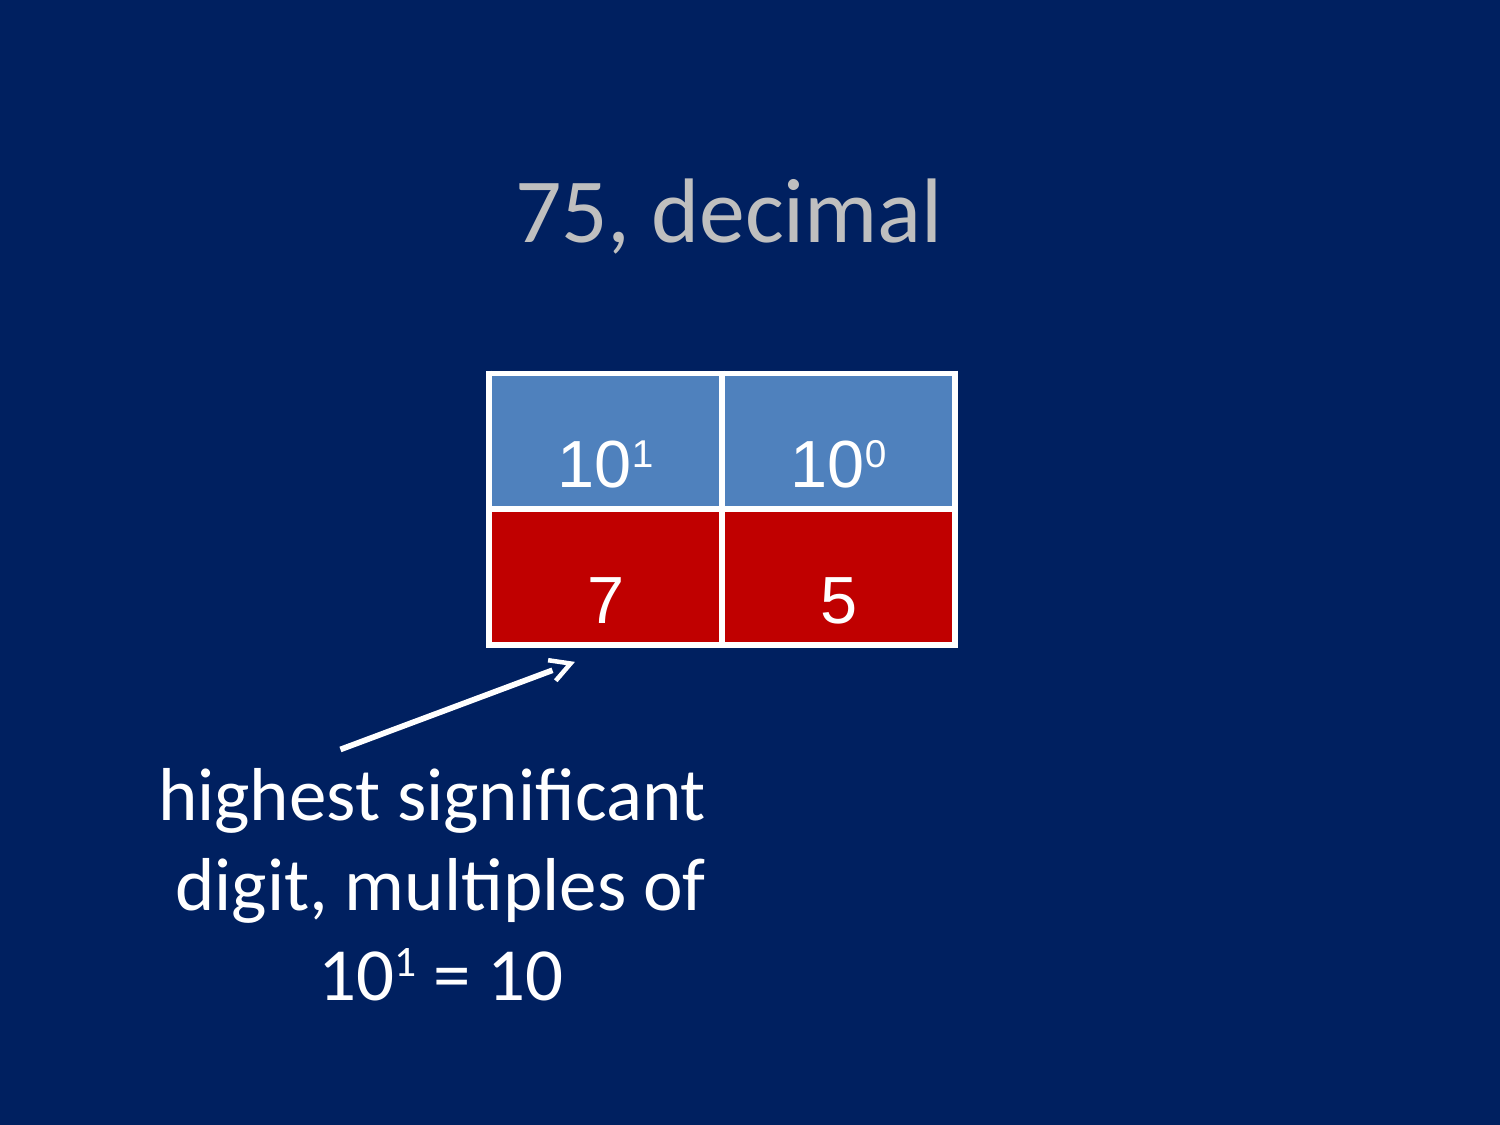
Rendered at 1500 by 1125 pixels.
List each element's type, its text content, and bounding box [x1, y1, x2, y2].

text_box highest significant digit, multiples of 101 = 10 [62, 738, 819, 1024]
text_box 75, decimal [499, 149, 1362, 263]
table_header 100 [725, 376, 952, 506]
table_cell 5 [725, 512, 952, 642]
table_cell 7 [492, 512, 719, 642]
table_header 101 [492, 376, 719, 506]
